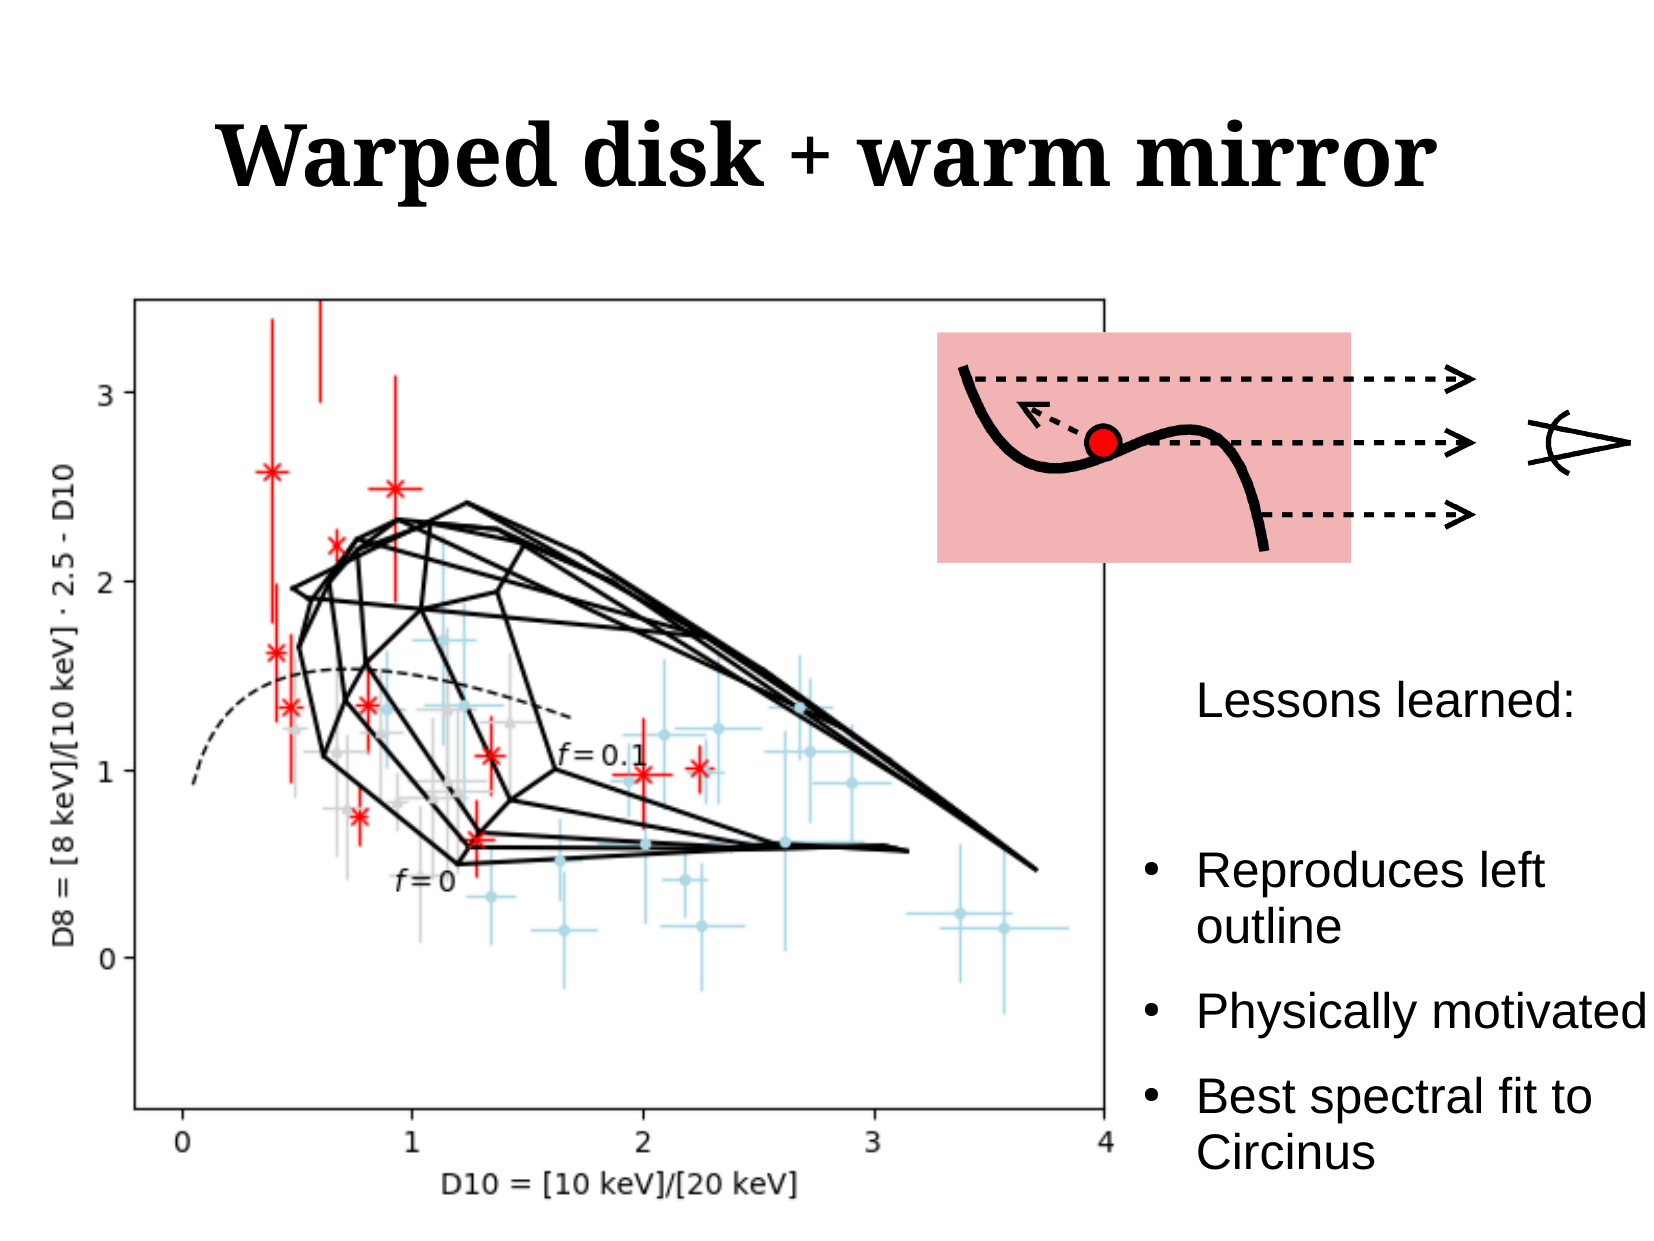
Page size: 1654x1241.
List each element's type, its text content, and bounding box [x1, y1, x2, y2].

title Warped disk + warm mirror [82, 49, 1571, 257]
list Lessons learned: Reproduces left outline Physically motivated Best spectral fit to Circinus [1125, 586, 1654, 1241]
picture [30, 272, 1633, 1220]
